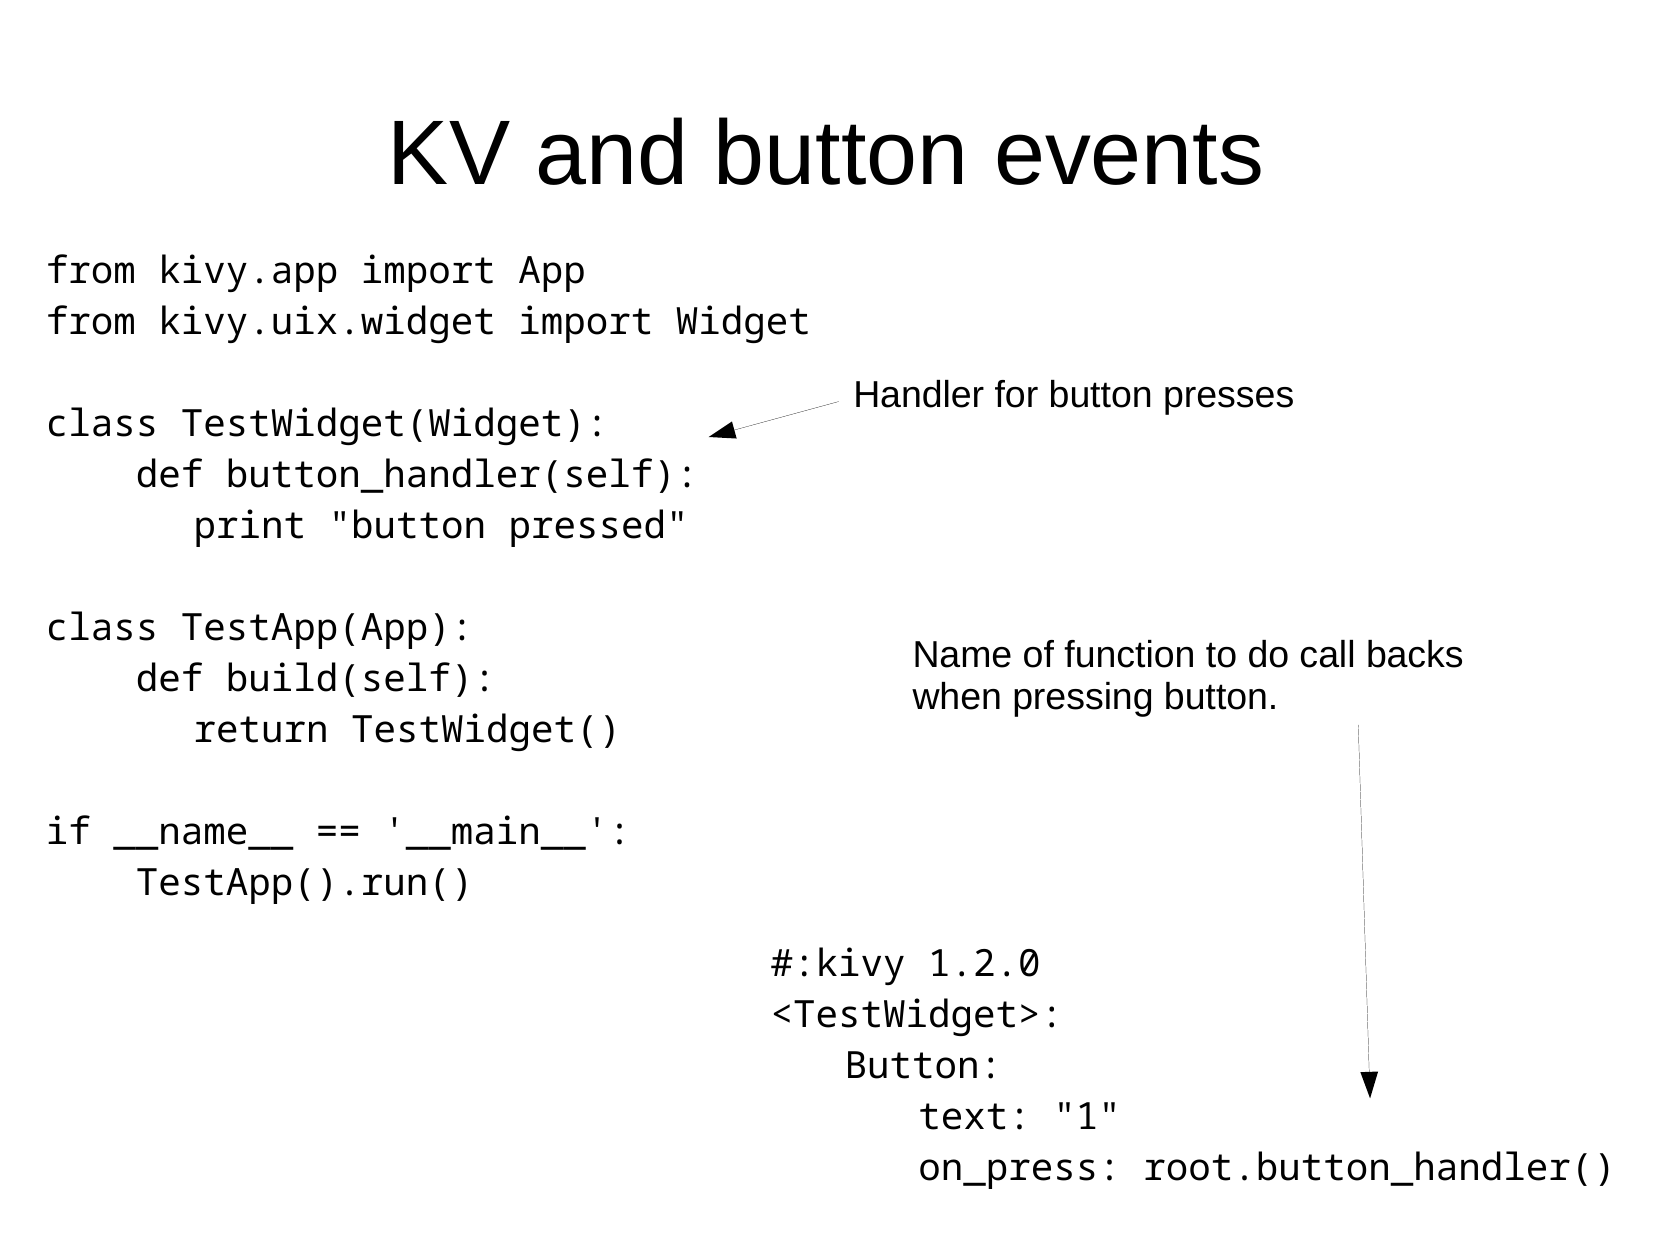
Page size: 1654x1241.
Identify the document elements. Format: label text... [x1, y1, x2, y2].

title KV and button events [82, 49, 1571, 257]
text_box from kivy.app import App from kivy.uix.widget import Widget class TestWidget(Widget): def button_handler(self): print "button pressed" class TestApp(App): def build(self): return TestWidget() if __name__ == '__main__': TestApp().run() [31, 236, 839, 807]
text_box Handler for button presses [838, 366, 1465, 423]
text_box #:kivy 1.2.0 <TestWidget>: Button: text: "1" on_press: root.button_handler() [755, 928, 1654, 1158]
text_box Name of function to do call backs when pressing button. [897, 625, 1571, 725]
